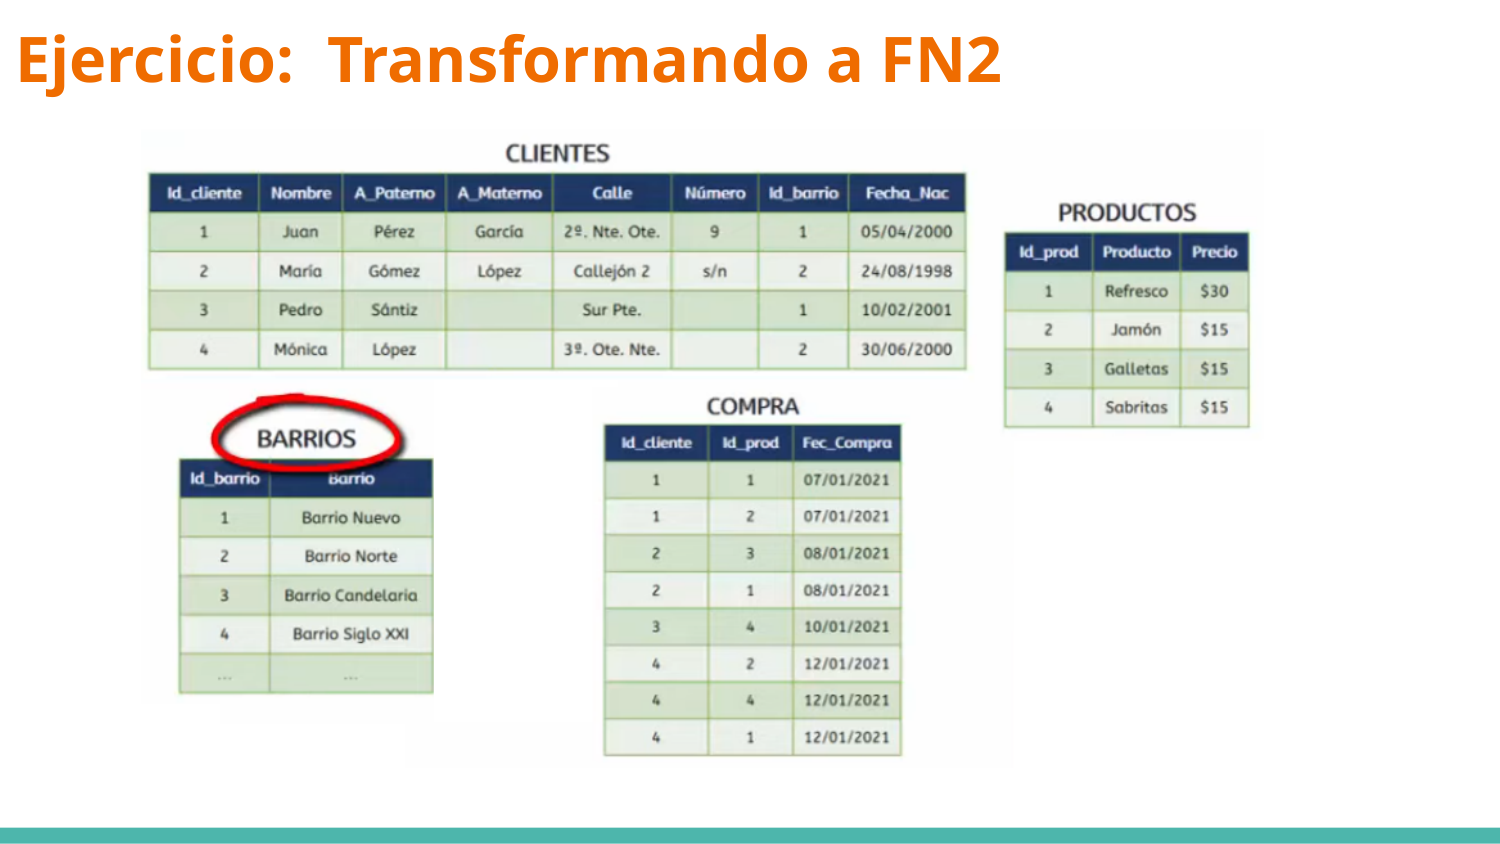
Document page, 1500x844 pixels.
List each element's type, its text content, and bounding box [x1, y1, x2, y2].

picture [141, 129, 1264, 768]
title Ejercicio: Transformando a FN2 [0, 0, 1398, 116]
